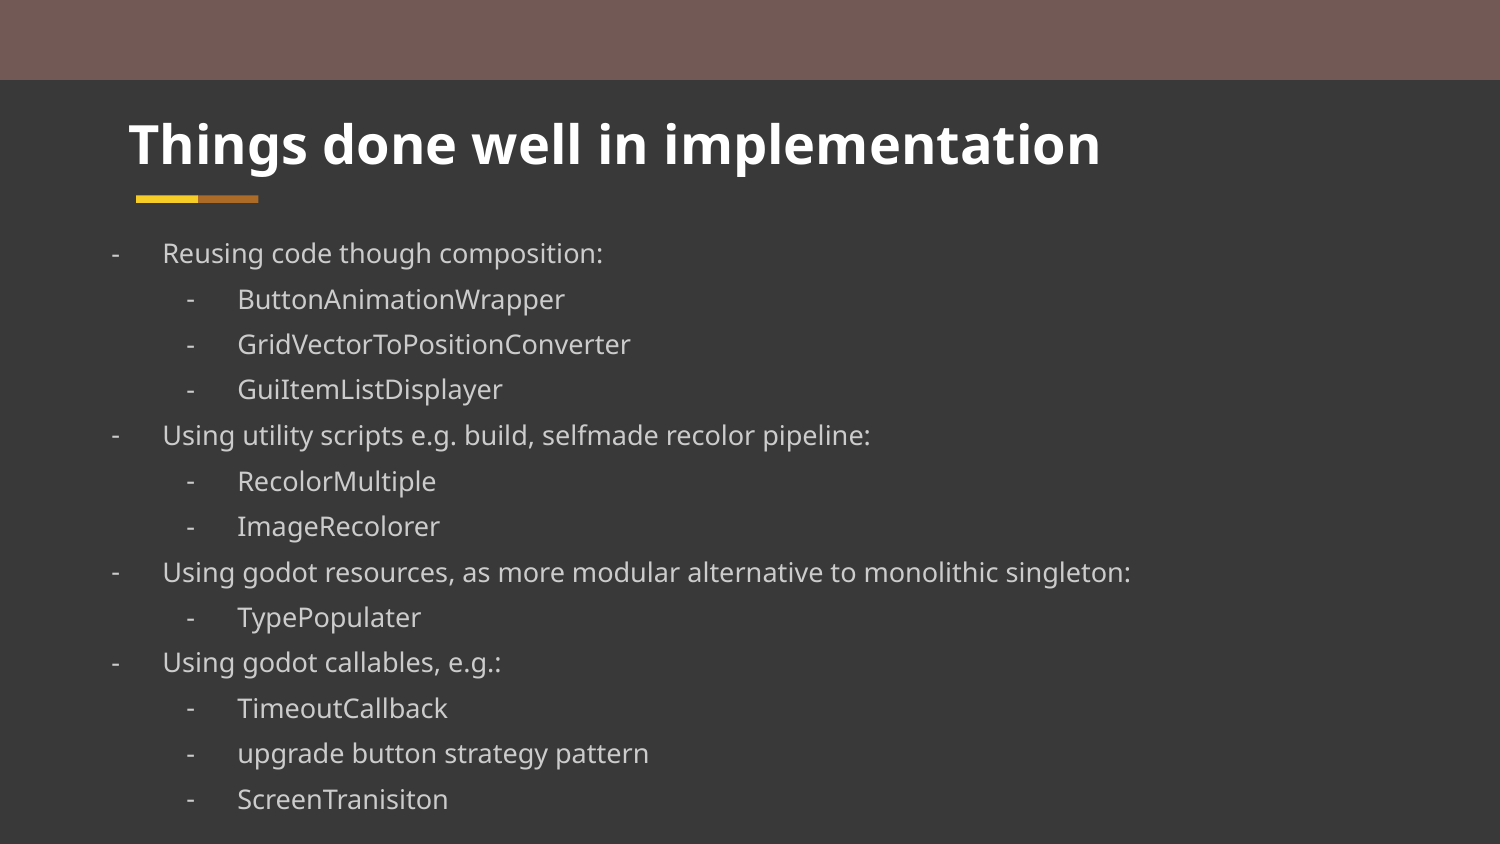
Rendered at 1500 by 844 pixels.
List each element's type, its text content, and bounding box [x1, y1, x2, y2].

title Things done well in implementation [113, 95, 1462, 222]
text_box Reusing code though composition: ButtonAnimationWrapper GridVectorToPositionConverter GuiItemListDisplayer Using utility scripts e.g. build, selfmade recolor pipeline: RecolorMultiple ImageRecolorer Using godot resources, as more modular alternative to monolithic singleton: TypePopulater Using godot callables, e.g.: TimeoutCallback upgrade button strategy pattern ScreenTranisiton [72, 208, 1449, 830]
